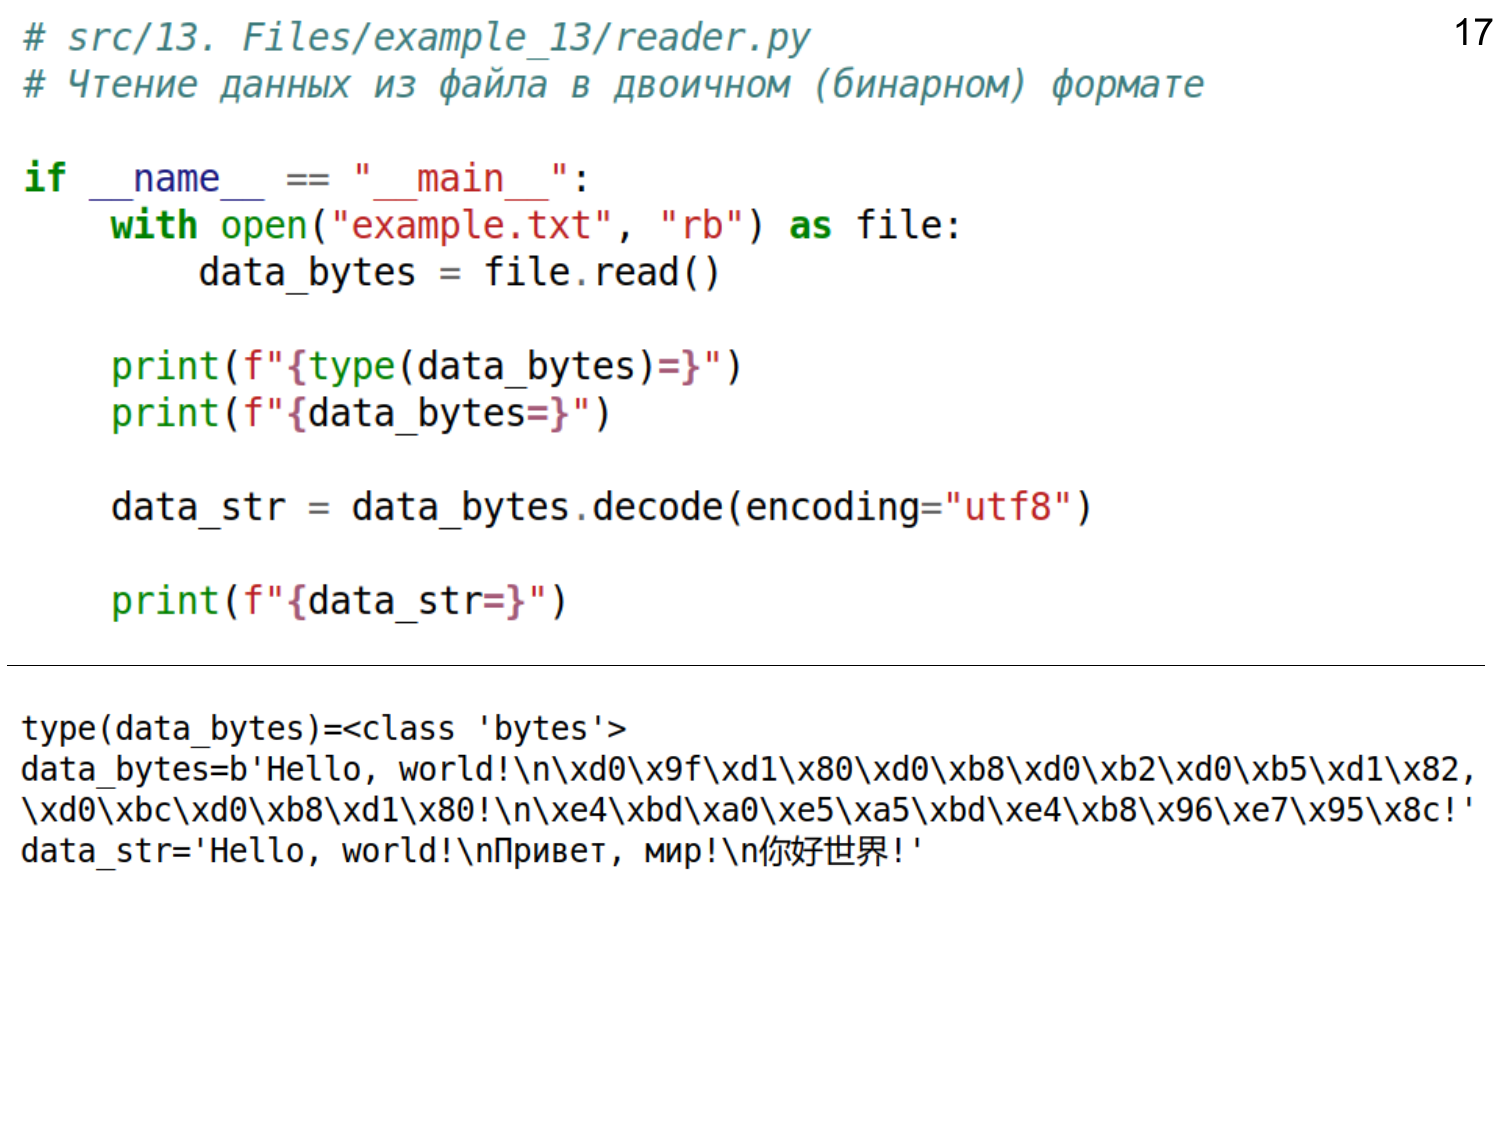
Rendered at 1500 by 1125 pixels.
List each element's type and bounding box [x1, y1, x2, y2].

picture [14, 7, 1219, 633]
picture [11, 702, 1485, 880]
